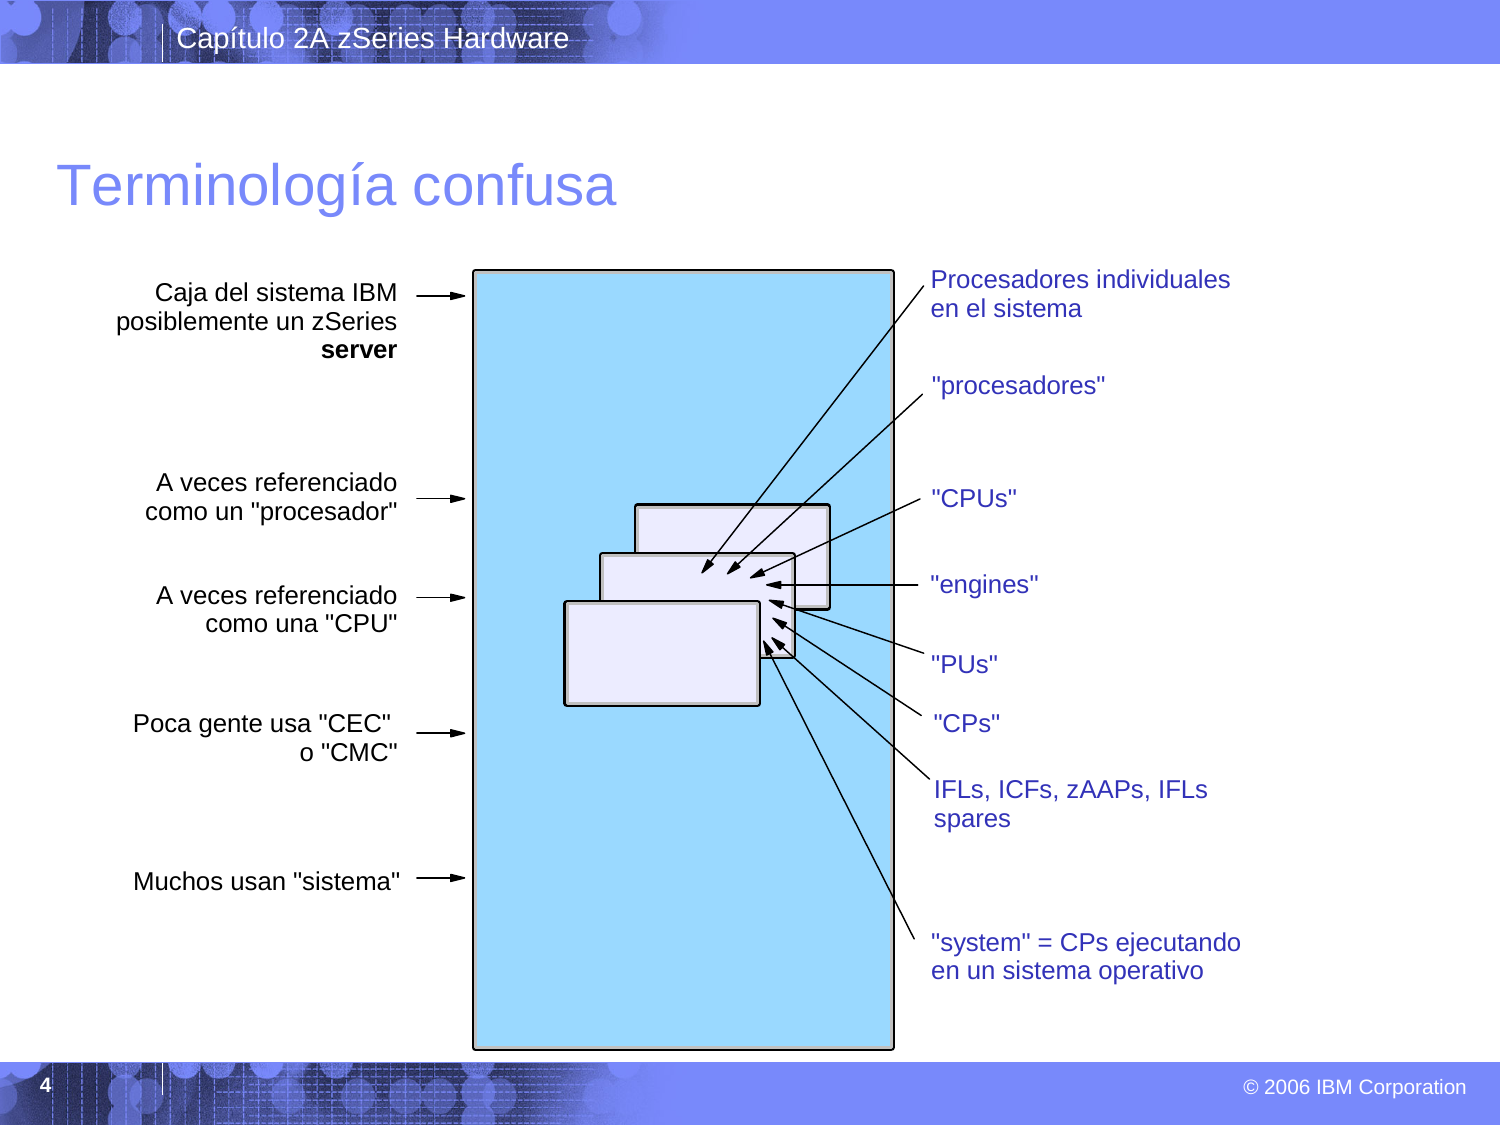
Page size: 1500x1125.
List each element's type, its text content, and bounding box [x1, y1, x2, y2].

title Terminología confusa [25, 142, 1378, 225]
picture [1, 1, 1500, 63]
chart [75, 263, 1275, 1052]
picture [0, 1063, 1500, 1125]
